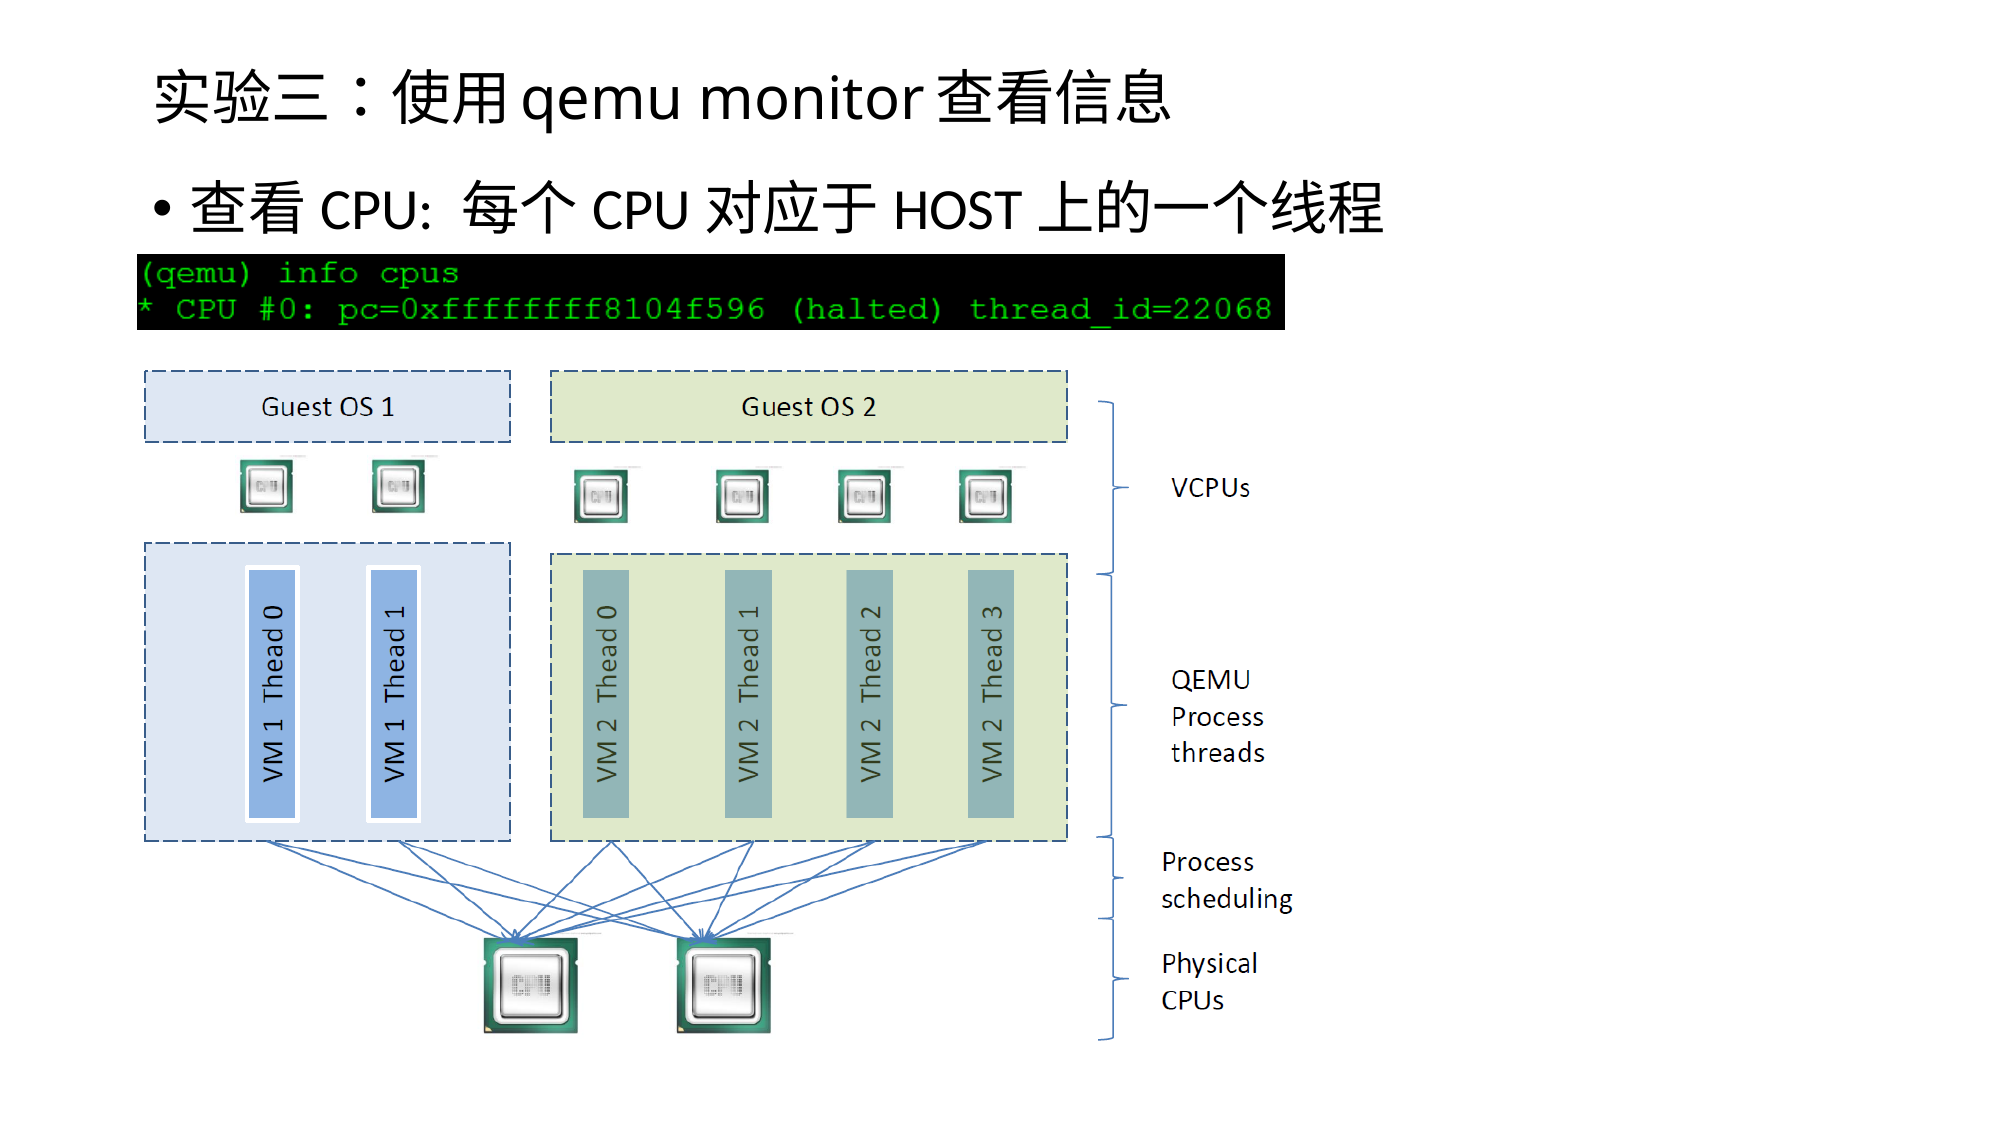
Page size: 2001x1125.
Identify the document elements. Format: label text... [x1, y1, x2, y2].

picture [137, 360, 1301, 1045]
list 查看CPU: 每个CPU对应于HOST上的一个线程 [137, 171, 1863, 1014]
title 实验三：使用qemu monitor查看信息 [137, 59, 1863, 140]
picture [137, 254, 1285, 330]
